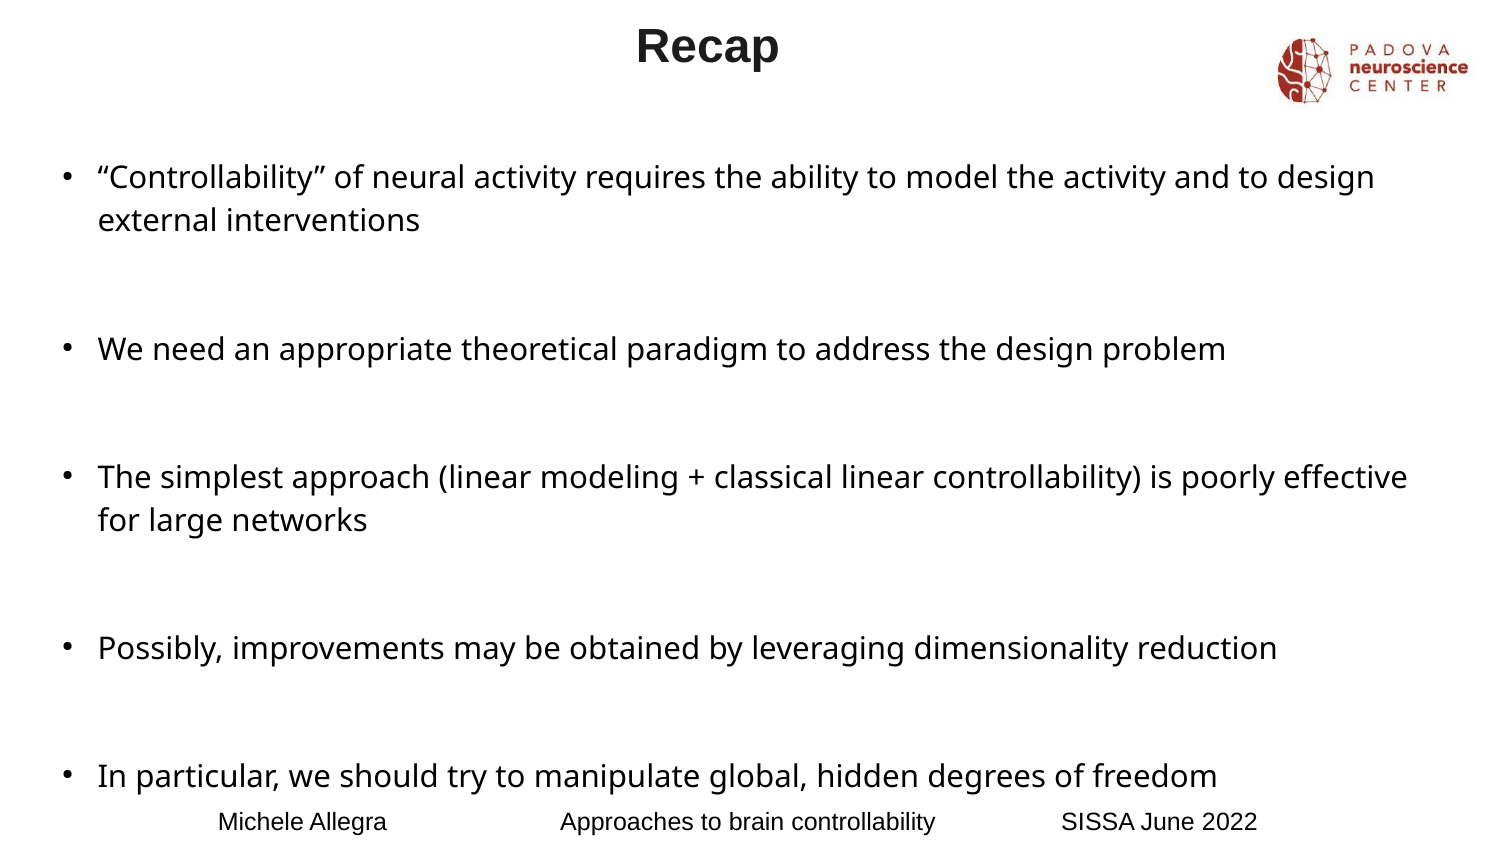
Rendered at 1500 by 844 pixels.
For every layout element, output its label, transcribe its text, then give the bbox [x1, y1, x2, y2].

picture [1268, 10, 1476, 123]
text_box “Controllability” of neural activity requires the ability to model the activity and to design external interventions We need an appropriate theoretical paradigm to address the design problem The simplest approach (linear modeling + classical linear controllability) is poorly effective for large networks Possibly, improvements may be obtained by leveraging dimensionality reduction In particular, we should try to manipulate global, hidden degrees of freedom [47, 148, 1451, 760]
text_box Recap [27, 0, 1389, 95]
text_box Michele Allegra Approaches to brain controllability SISSA June 2022 [64, 794, 1415, 844]
